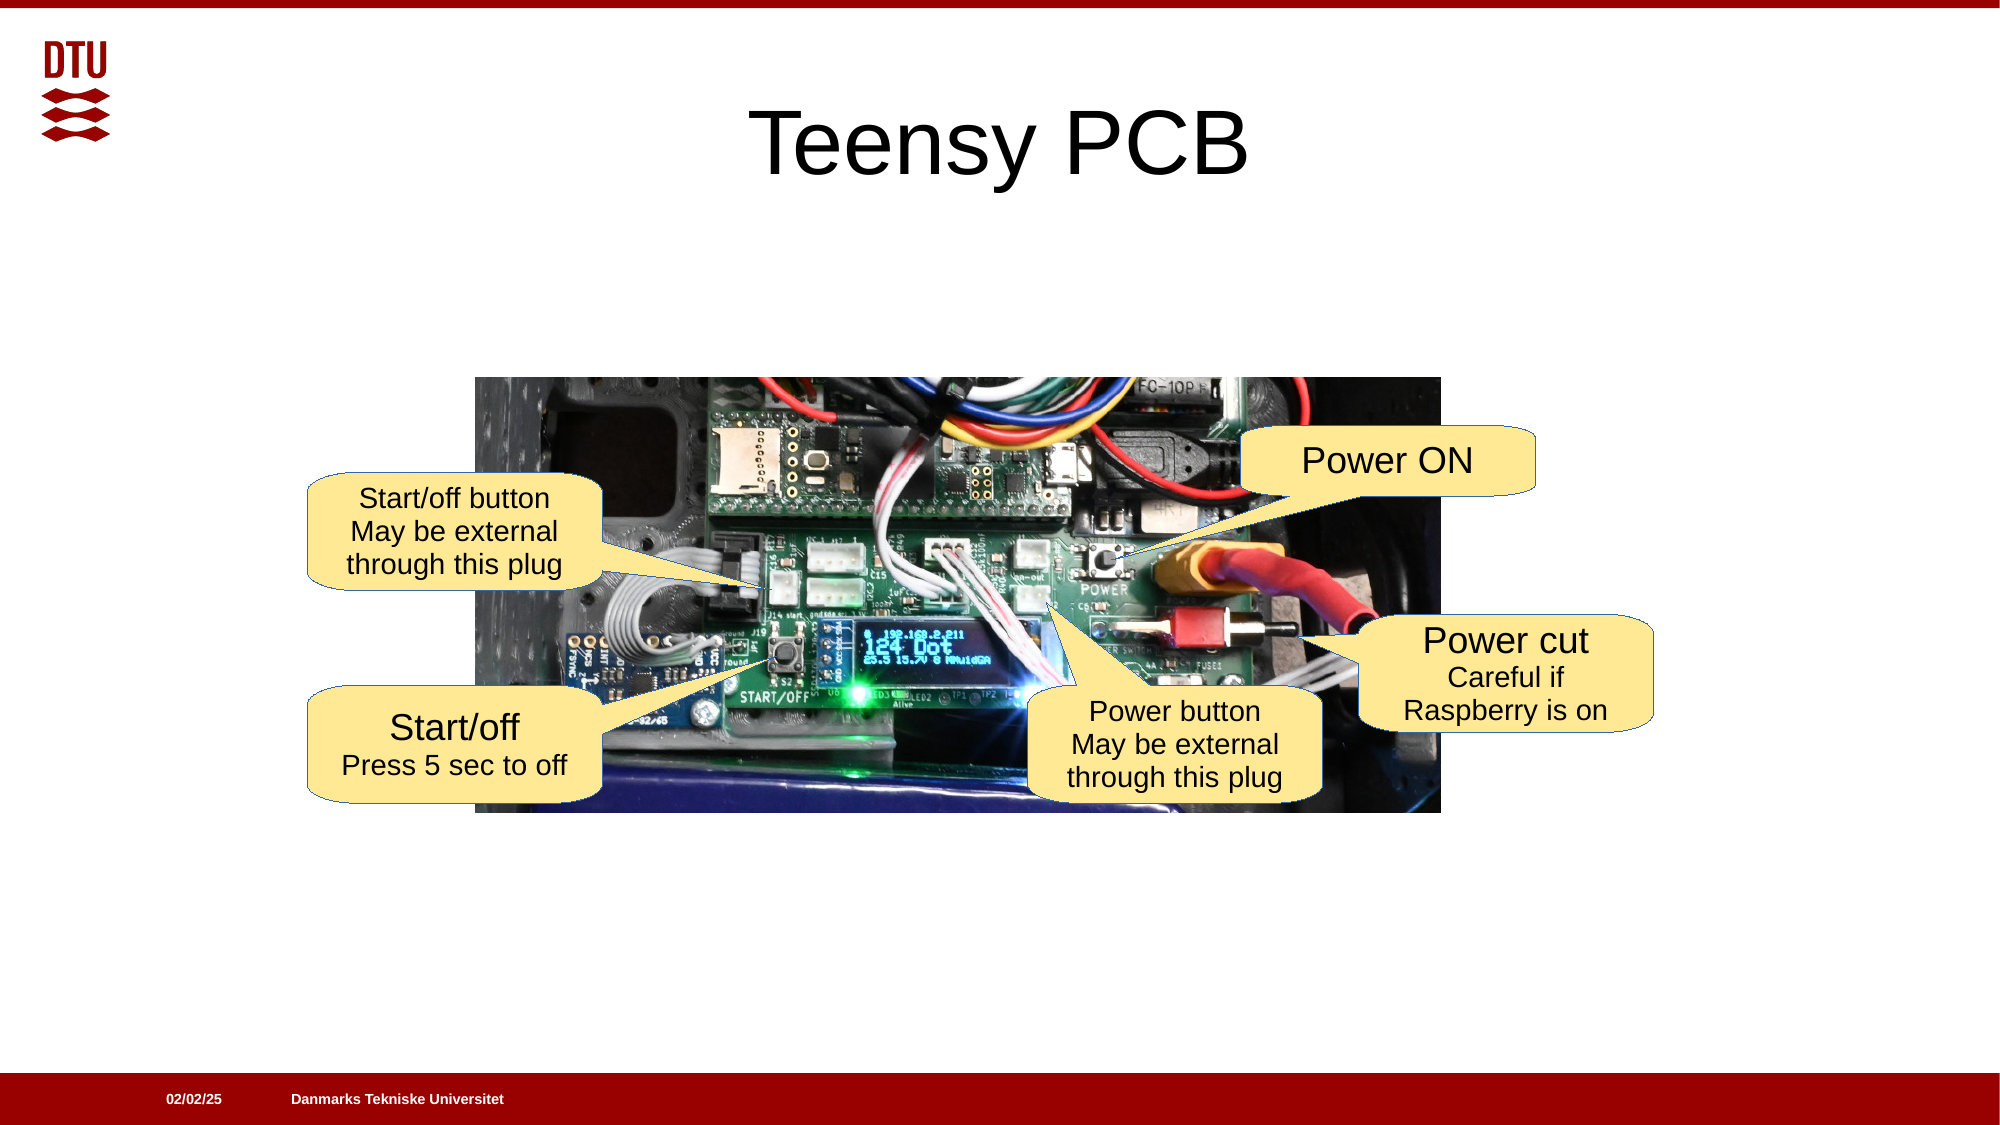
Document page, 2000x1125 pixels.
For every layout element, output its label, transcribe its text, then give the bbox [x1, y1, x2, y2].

text_box Power ON [1111, 425, 1536, 560]
text_box Power button May be external through this plug [1027, 602, 1323, 804]
title Teensy PCB [99, 48, 1900, 237]
picture [475, 377, 1441, 813]
text_box Start/off Press 5 sec to off [307, 656, 777, 804]
text_box Start/off button May be external through this plug [307, 472, 772, 591]
text_box Power cut Careful if Raspberry is on [1297, 614, 1654, 733]
